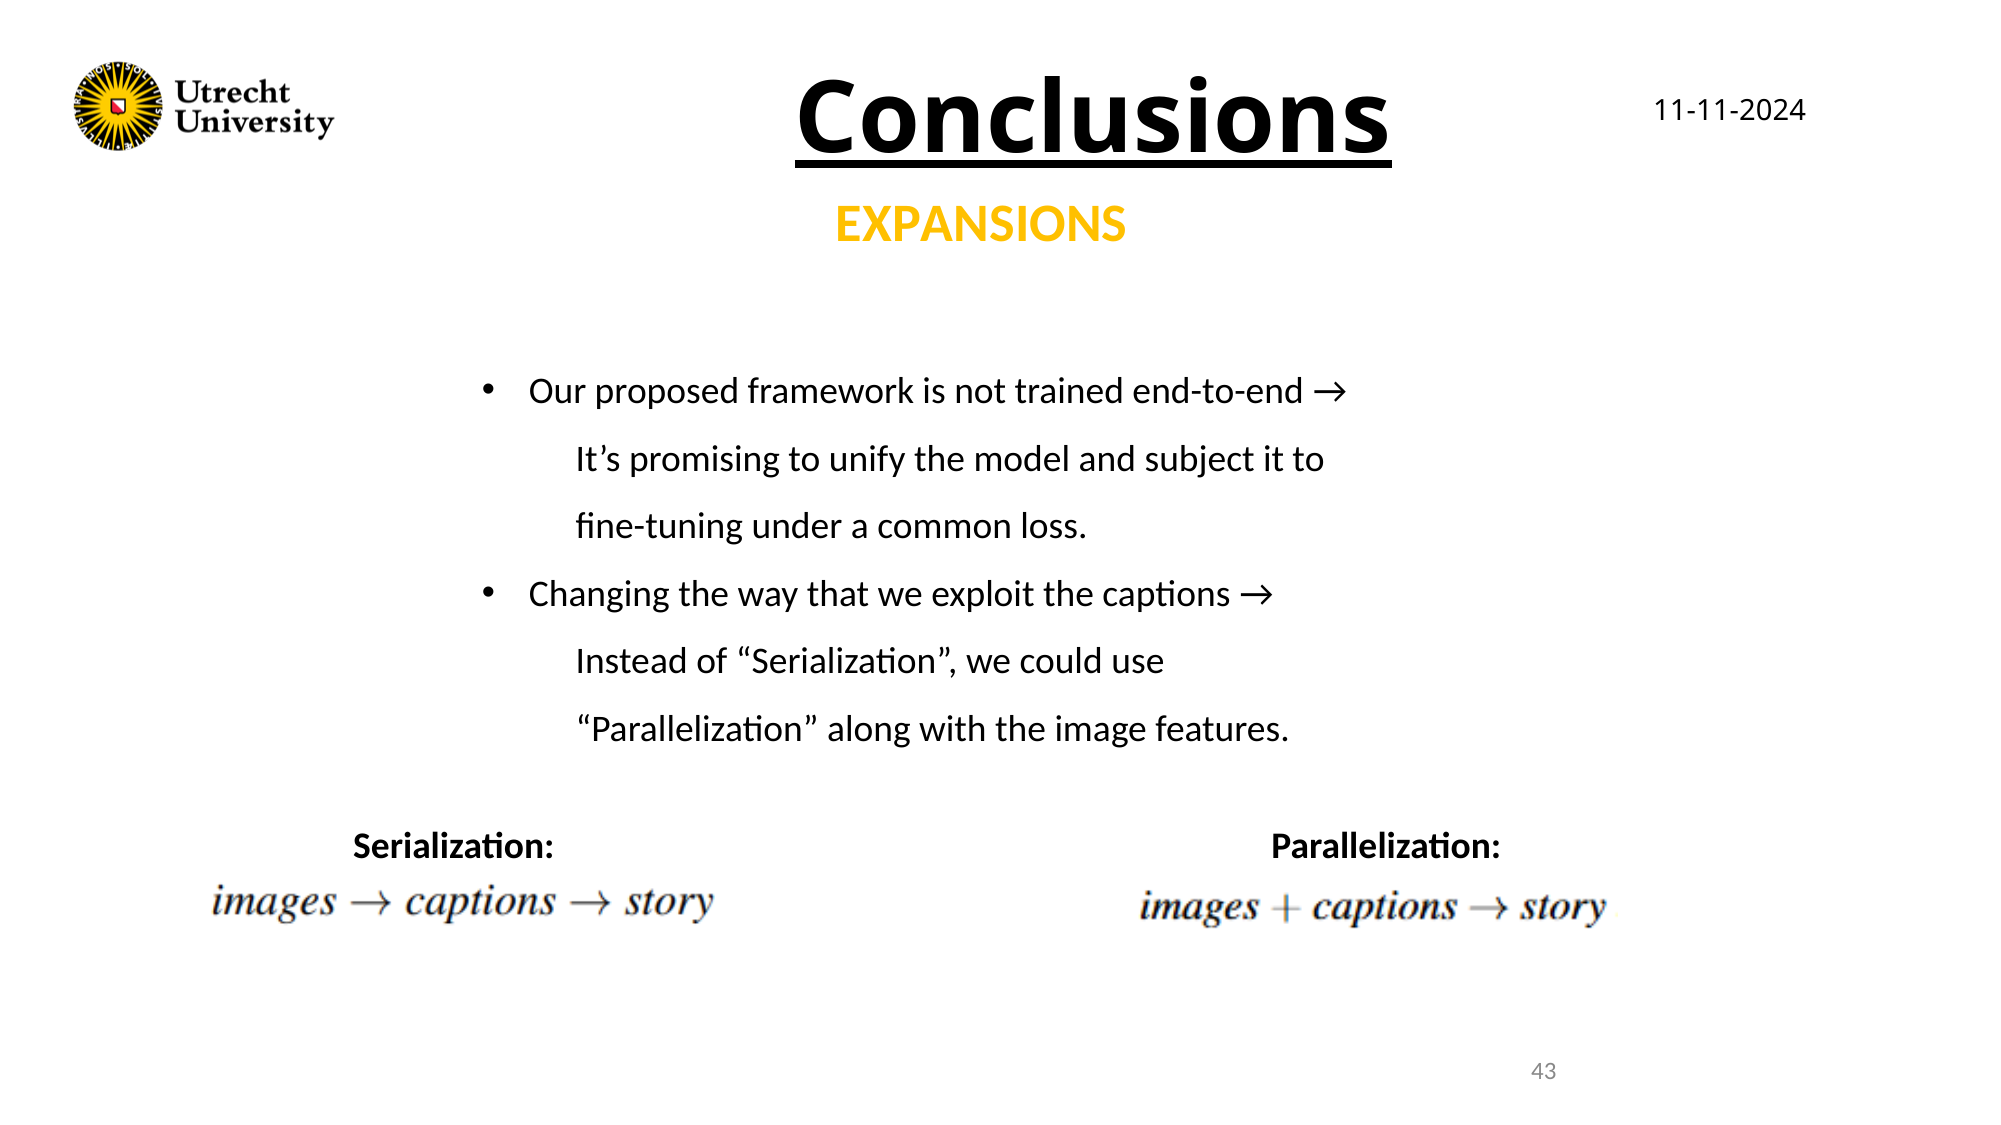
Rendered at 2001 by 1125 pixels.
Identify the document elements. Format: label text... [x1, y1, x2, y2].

text_box 11-11-2024 [1638, 84, 1943, 120]
text_box EXPANSIONS [820, 179, 1180, 261]
picture [1133, 878, 1618, 937]
text_box Conclusions [794, 52, 1206, 174]
text_box Serialization: [338, 813, 605, 875]
text_box Our proposed framework is not trained end-to-end → It’s promising to unify the model and subject it to fine-tuning under a common loss. Changing the way that we exploit the captions → Instead of “Serialization”, we could use “Parallelization” along with the image features. [466, 336, 1376, 754]
text_box Parallelization: [1256, 813, 1538, 875]
text_box [1516, 1039, 1967, 1100]
picture [203, 876, 724, 933]
